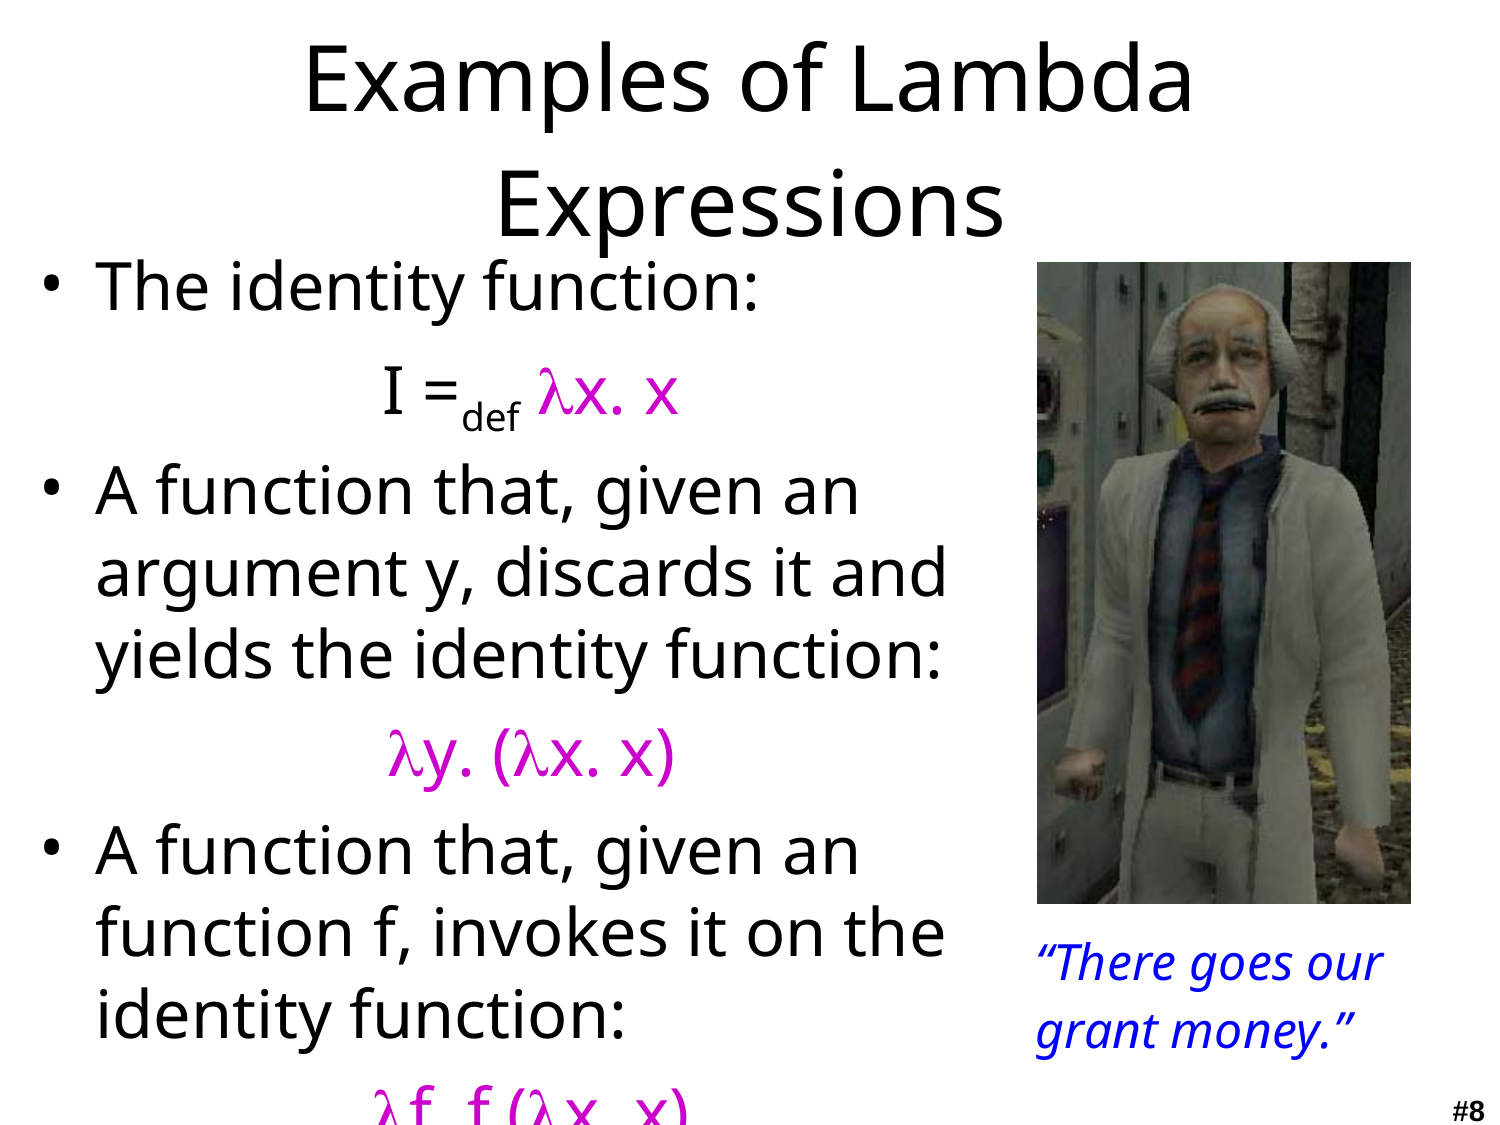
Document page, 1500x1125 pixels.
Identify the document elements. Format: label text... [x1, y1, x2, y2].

picture [1037, 262, 1411, 904]
text_box “There goes our grant money.” [1020, 918, 1413, 1071]
list The identity function: I =def x. x A function that, given an argument y, discards it and yields the identity function: y. (x. x) A function that, given an function f, invokes it on the identity function: f. f (x. x) [24, 237, 1038, 1075]
title Examples of Lambda Expressions [24, 45, 1476, 233]
